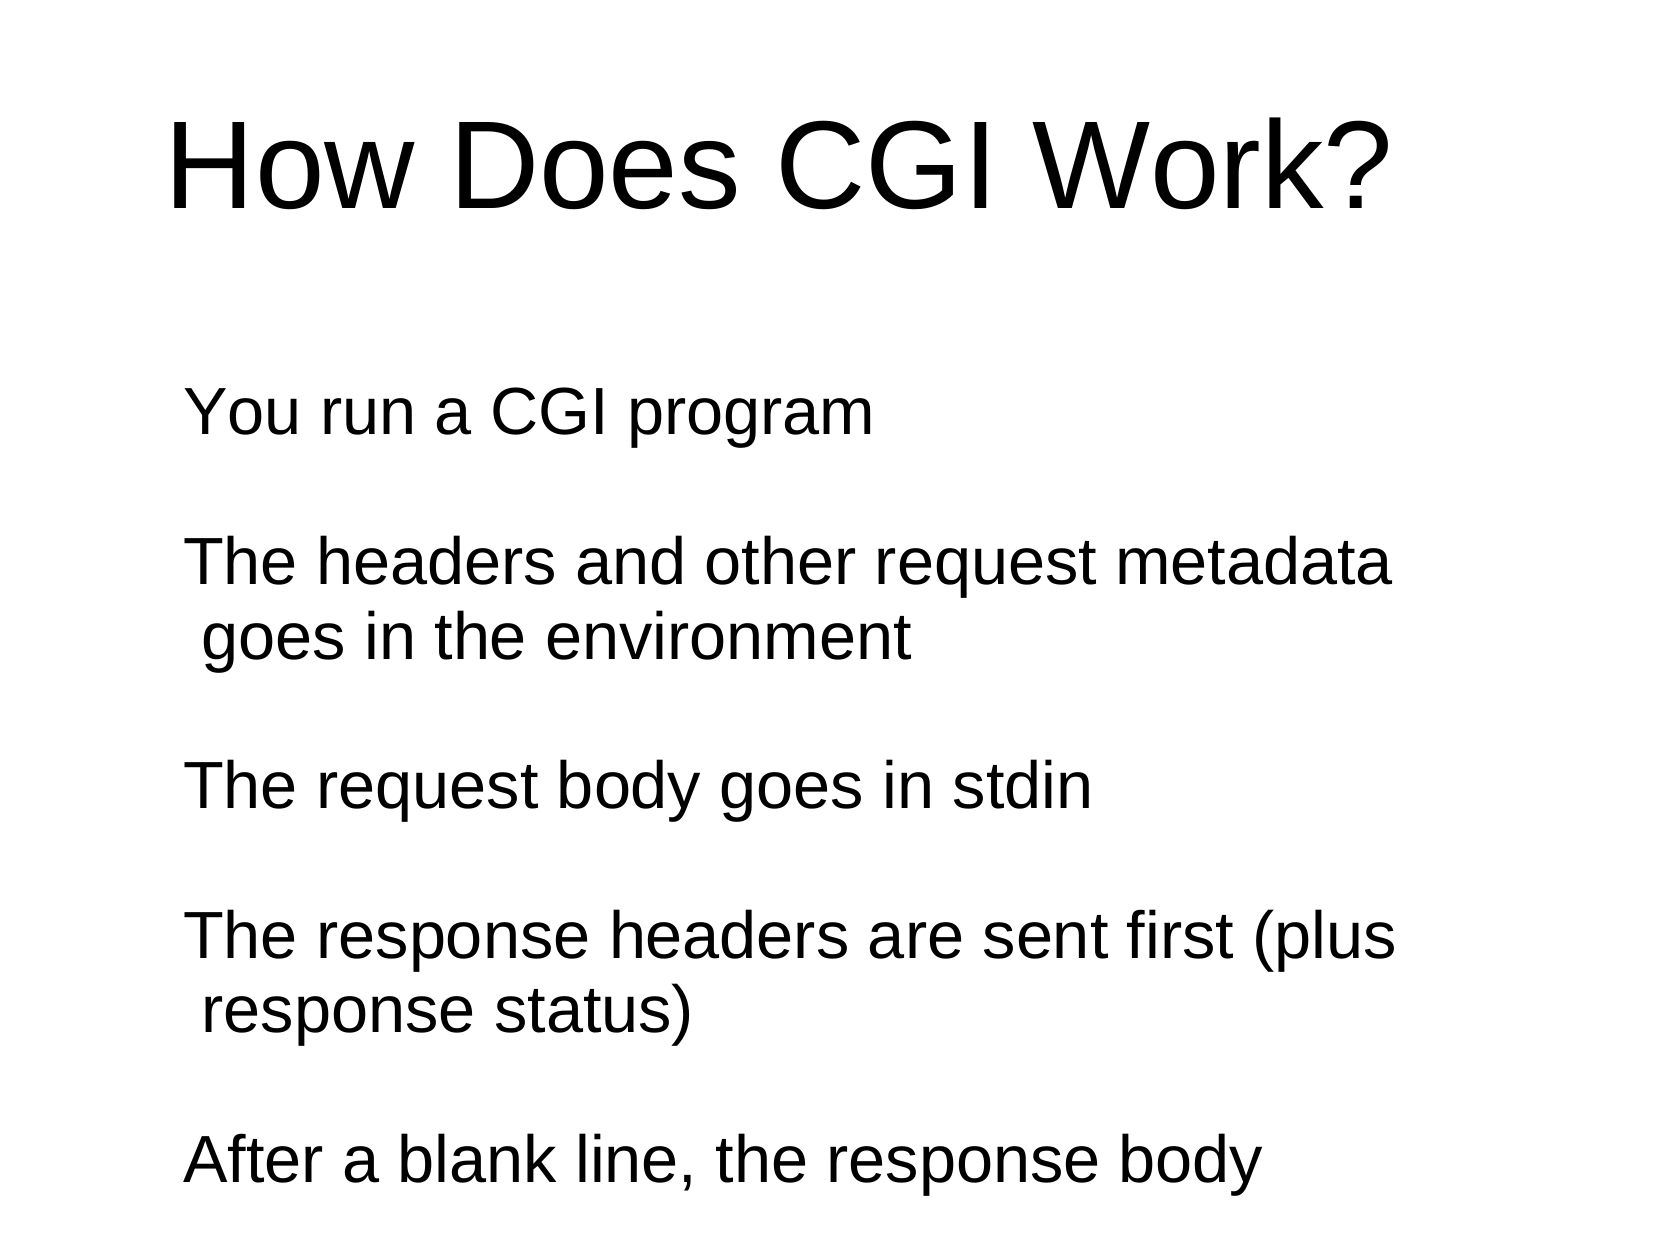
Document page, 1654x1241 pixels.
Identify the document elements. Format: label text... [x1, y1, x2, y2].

text_box How Does CGI Work? You run a CGI program The headers and other request metadata goes in the environment The request body goes in stdin The response headers are sent first (plus response status) After a blank line, the response body [150, 87, 1463, 1205]
